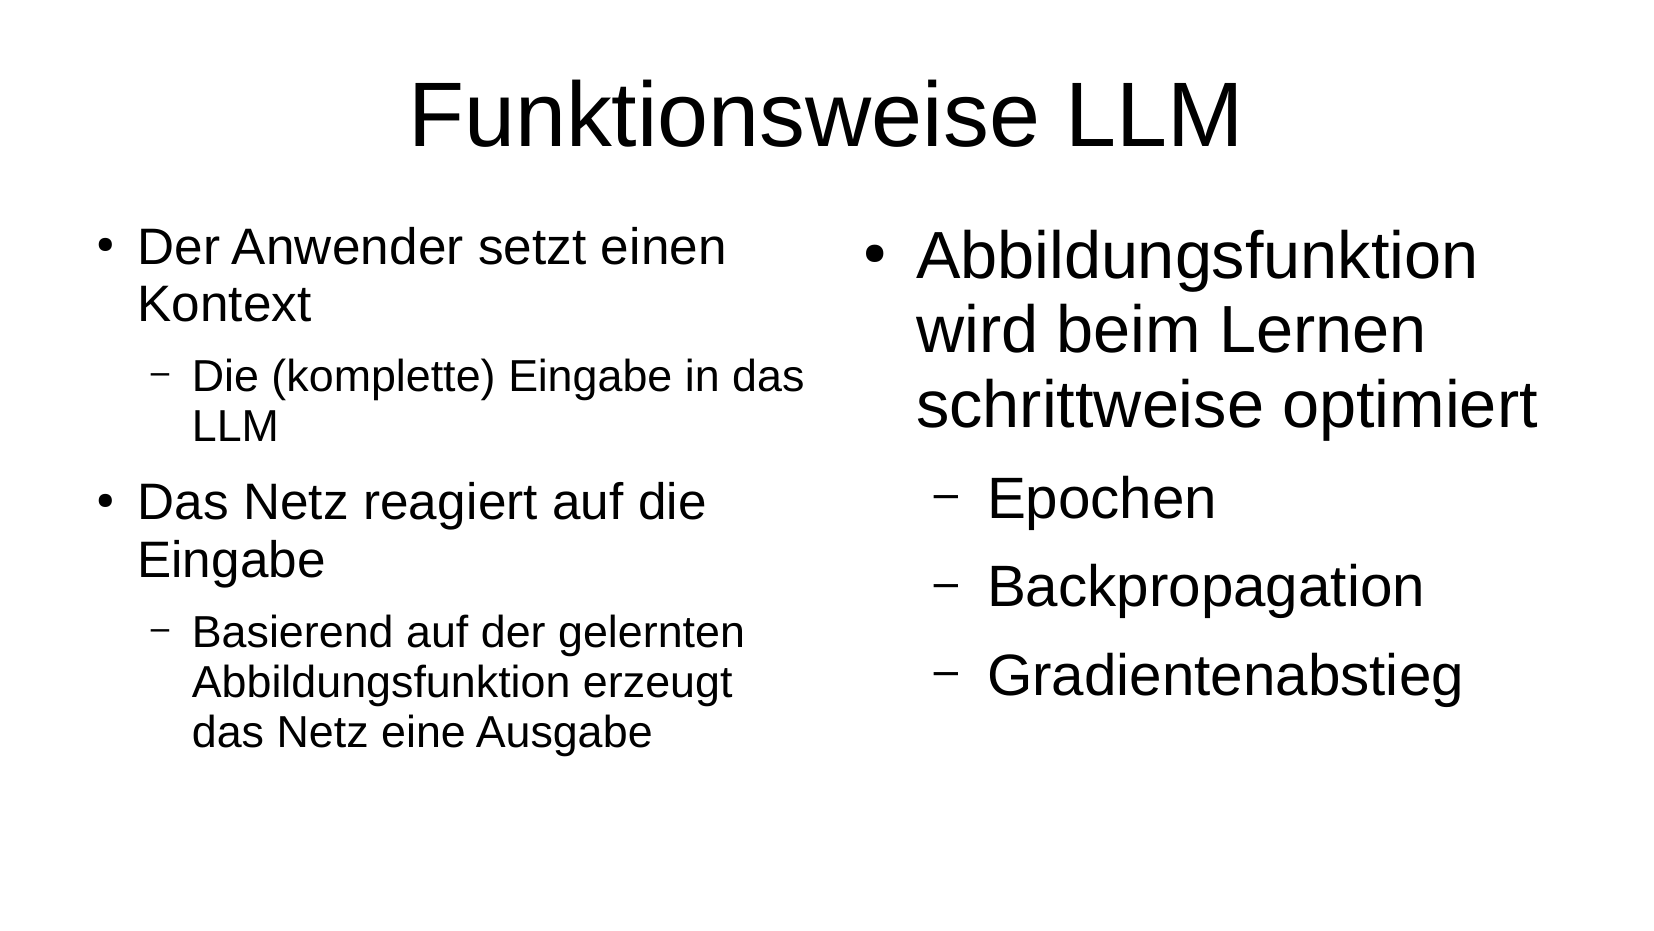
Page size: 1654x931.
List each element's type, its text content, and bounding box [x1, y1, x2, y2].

list Abbildungsfunktion wird beim Lernen schrittweise optimiert Epochen Backpropagation Gradientenabstieg [845, 217, 1572, 758]
list Der Anwender setzt einen Kontext Die (komplette) Eingabe in das LLM Das Netz reagiert auf die Eingabe Basierend auf der gelernten Abbildungsfunktion erzeugt das Netz eine Ausgabe [82, 217, 809, 758]
title Funktionsweise LLM [82, 37, 1571, 193]
